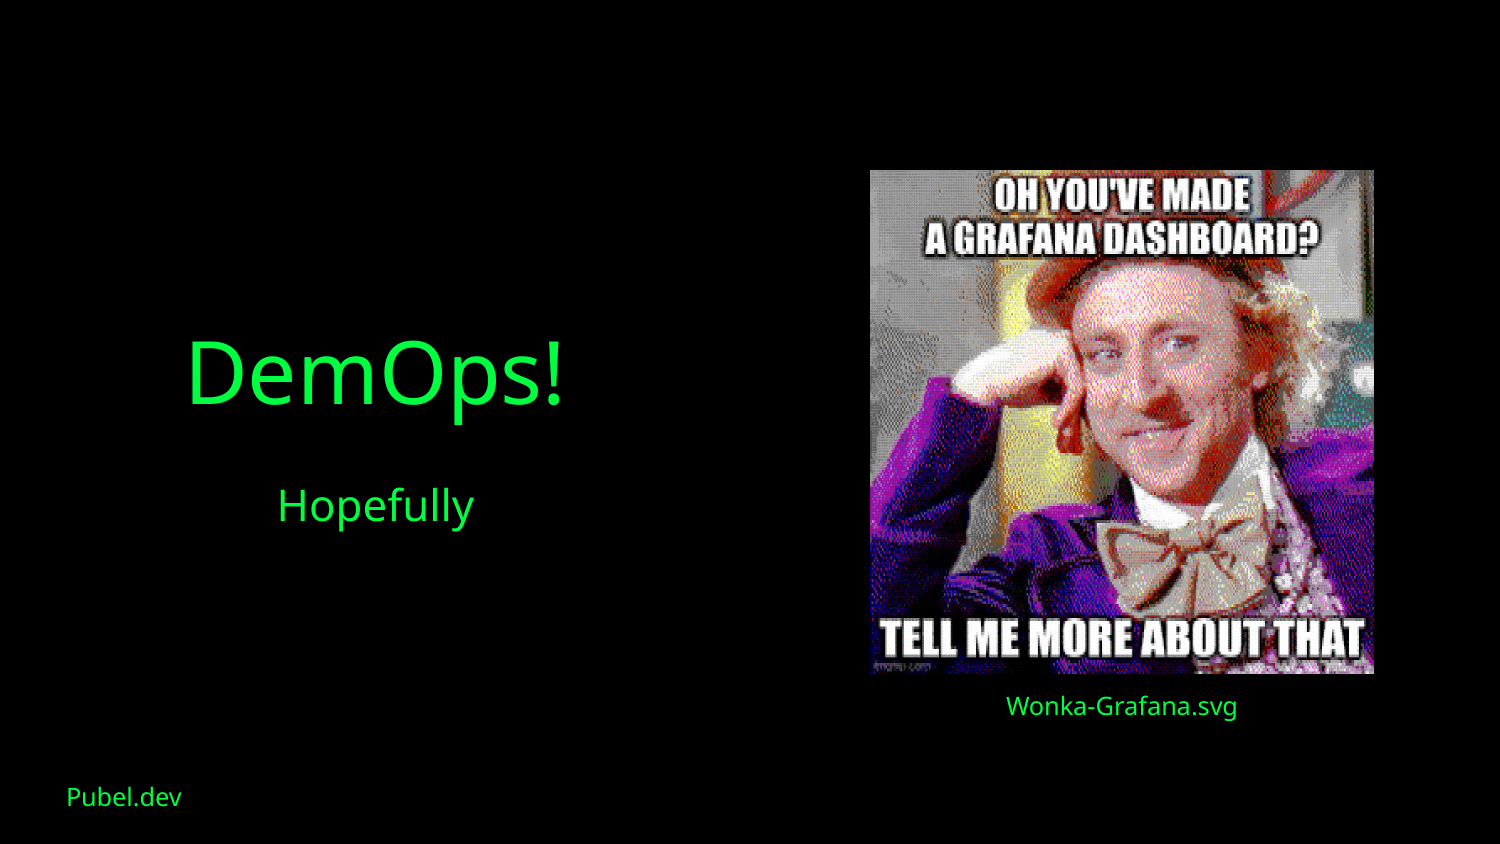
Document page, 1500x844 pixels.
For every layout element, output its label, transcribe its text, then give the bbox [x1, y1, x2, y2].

slide_number Wonka-Grafana.svg [858, 673, 1386, 739]
picture [870, 170, 1374, 673]
slide_number Pubel.dev [51, 764, 359, 830]
subtitle Hopefully [43, 459, 708, 663]
title DemOps! [43, 202, 708, 446]
